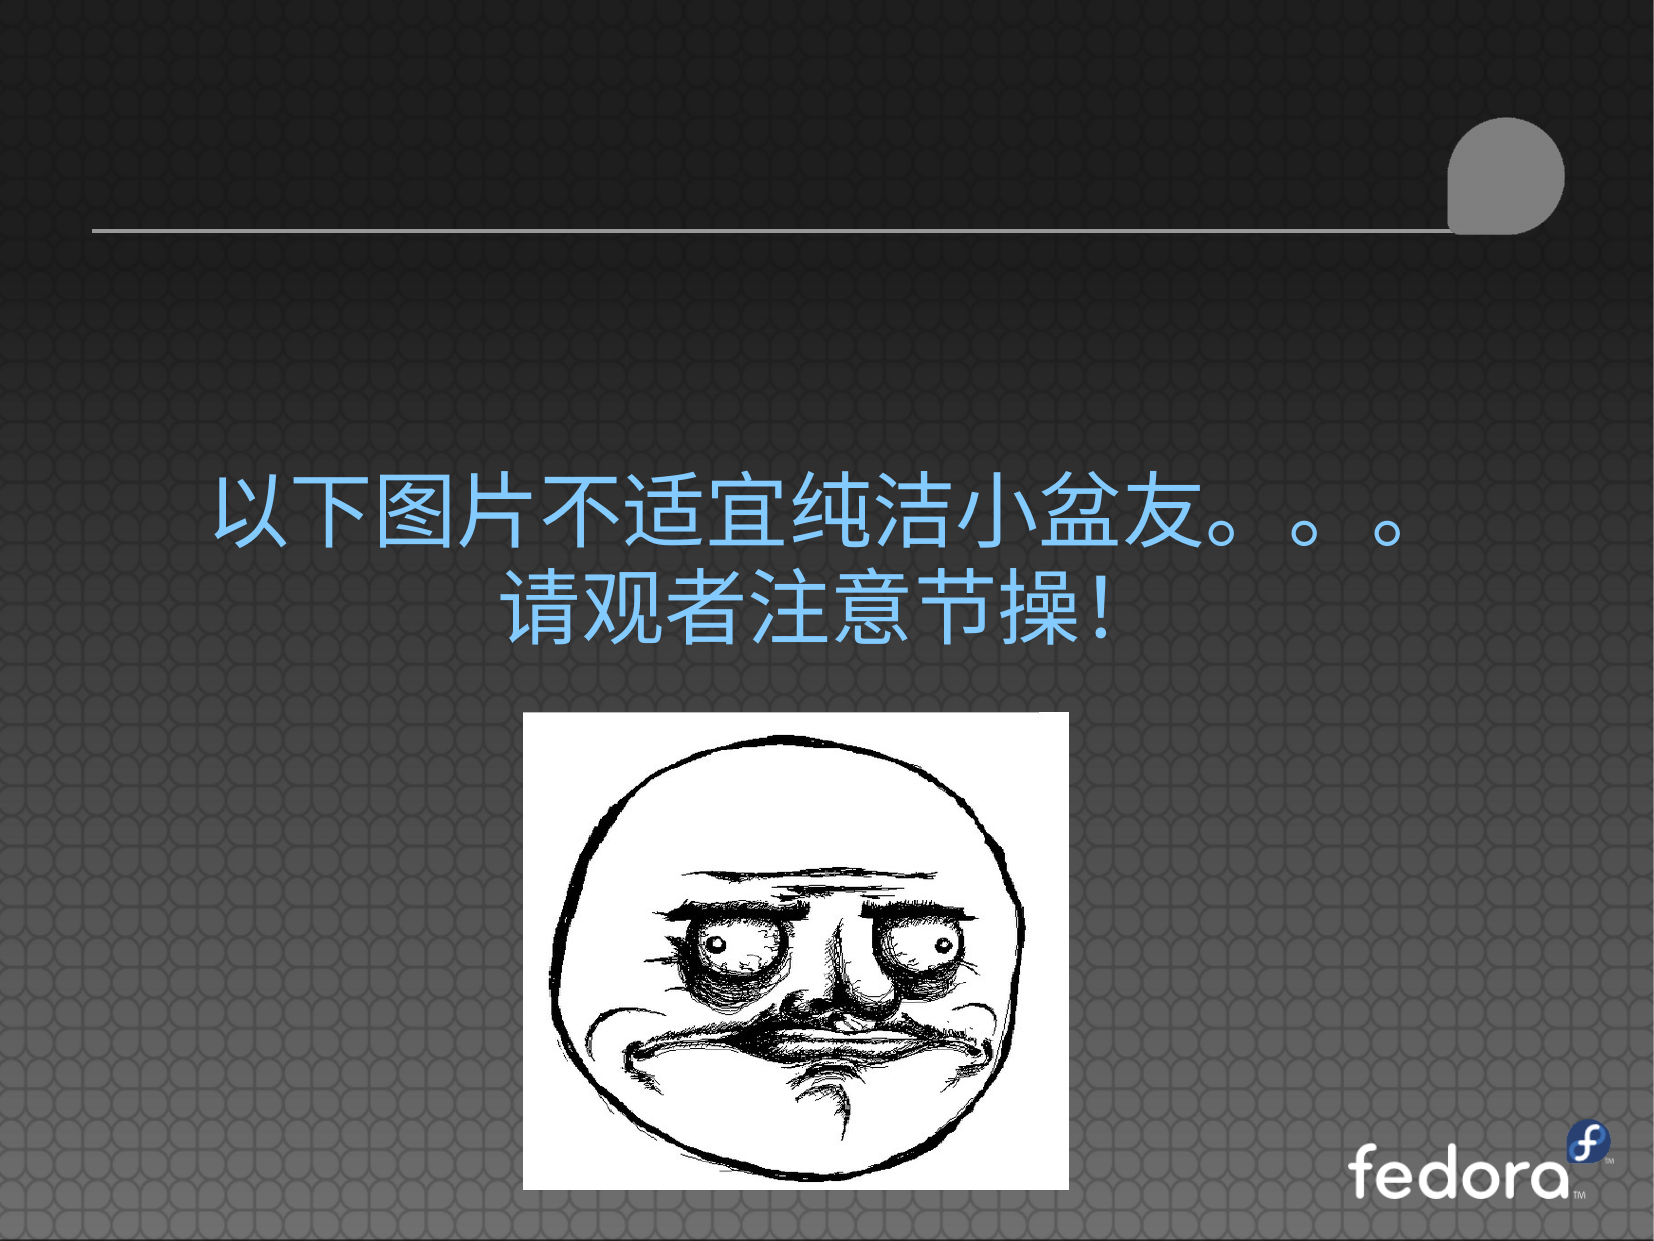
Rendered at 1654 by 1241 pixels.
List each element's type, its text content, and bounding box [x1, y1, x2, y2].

picture [0, 0, 1654, 1241]
subtitle 以下图片不适宜纯洁小盆友。。。 请观者注意节操！ [86, 112, 1576, 1010]
